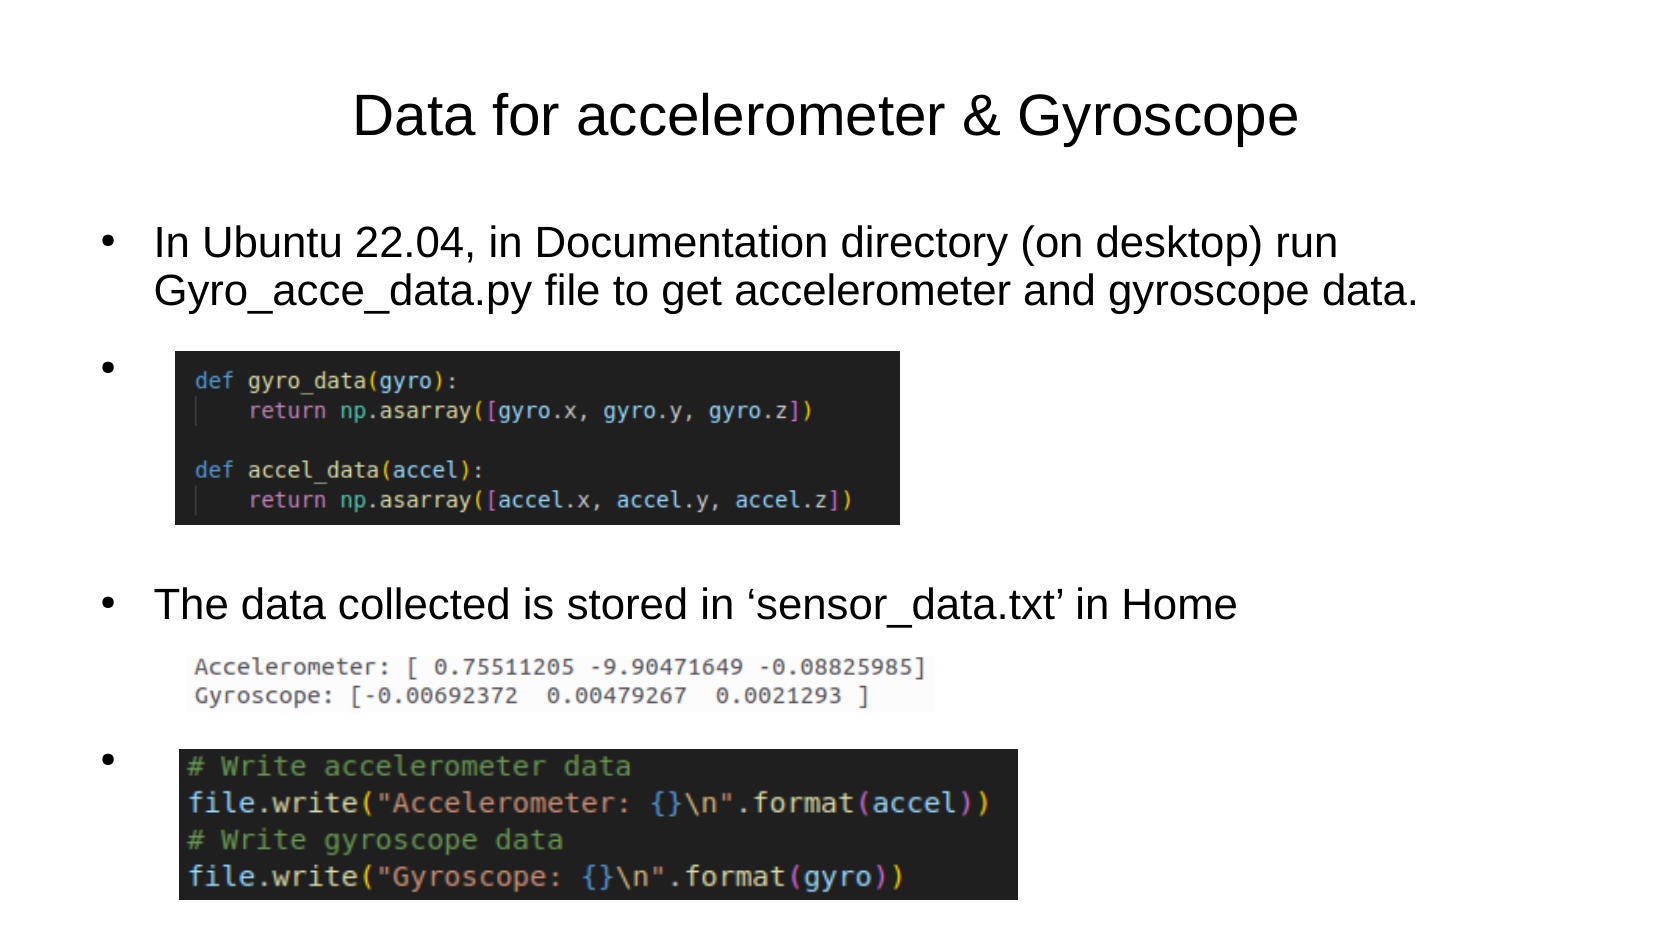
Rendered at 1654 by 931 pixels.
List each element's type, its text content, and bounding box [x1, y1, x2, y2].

list In Ubuntu 22.04, in Documentation directory (on desktop) run Gyro_acce_data.py file to get accelerometer and gyroscope data. The data collected is stored in ‘sensor_data.txt’ in Home [82, 217, 1571, 758]
title Data for accelerometer & Gyroscope [82, 37, 1571, 193]
picture [179, 749, 1018, 901]
picture [175, 351, 901, 526]
picture [187, 656, 935, 713]
